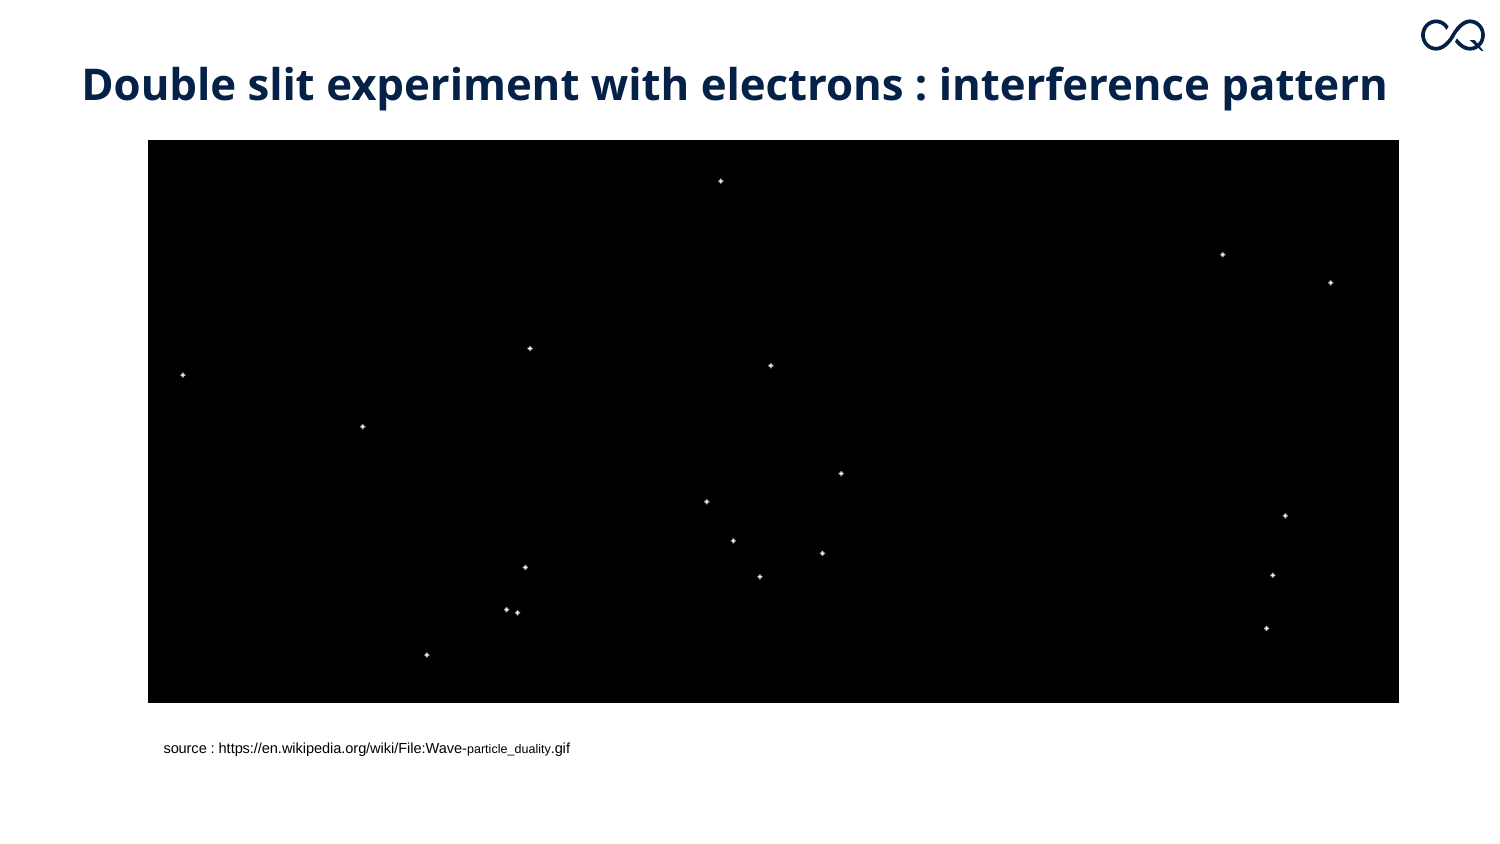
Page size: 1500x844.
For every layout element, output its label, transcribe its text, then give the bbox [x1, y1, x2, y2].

title Double slit experiment with electrons : interference pattern [66, 32, 1434, 134]
text_box source : https://en.wikipedia.org/wiki/File:Wave-particle_duality.gif [148, 723, 1152, 772]
picture [148, 140, 1399, 704]
picture [1421, 19, 1485, 51]
